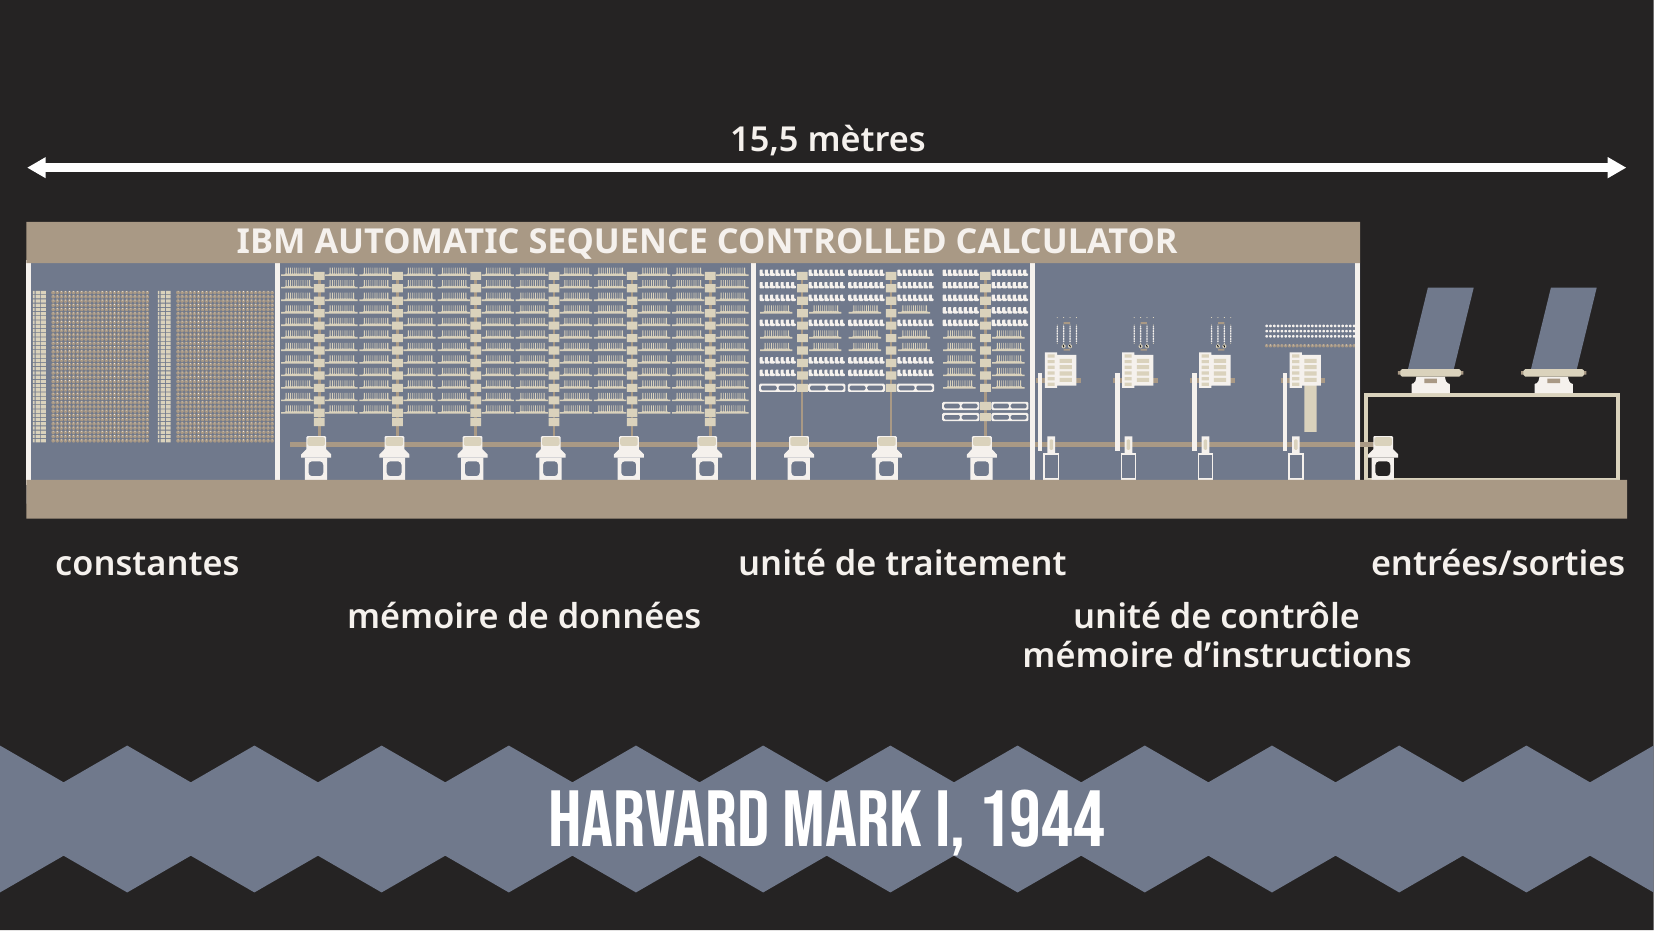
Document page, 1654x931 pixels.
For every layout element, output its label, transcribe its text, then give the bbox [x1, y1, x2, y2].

picture [0, 0, 1654, 741]
title Harvard Mark I, 1944 [54, 768, 1600, 877]
